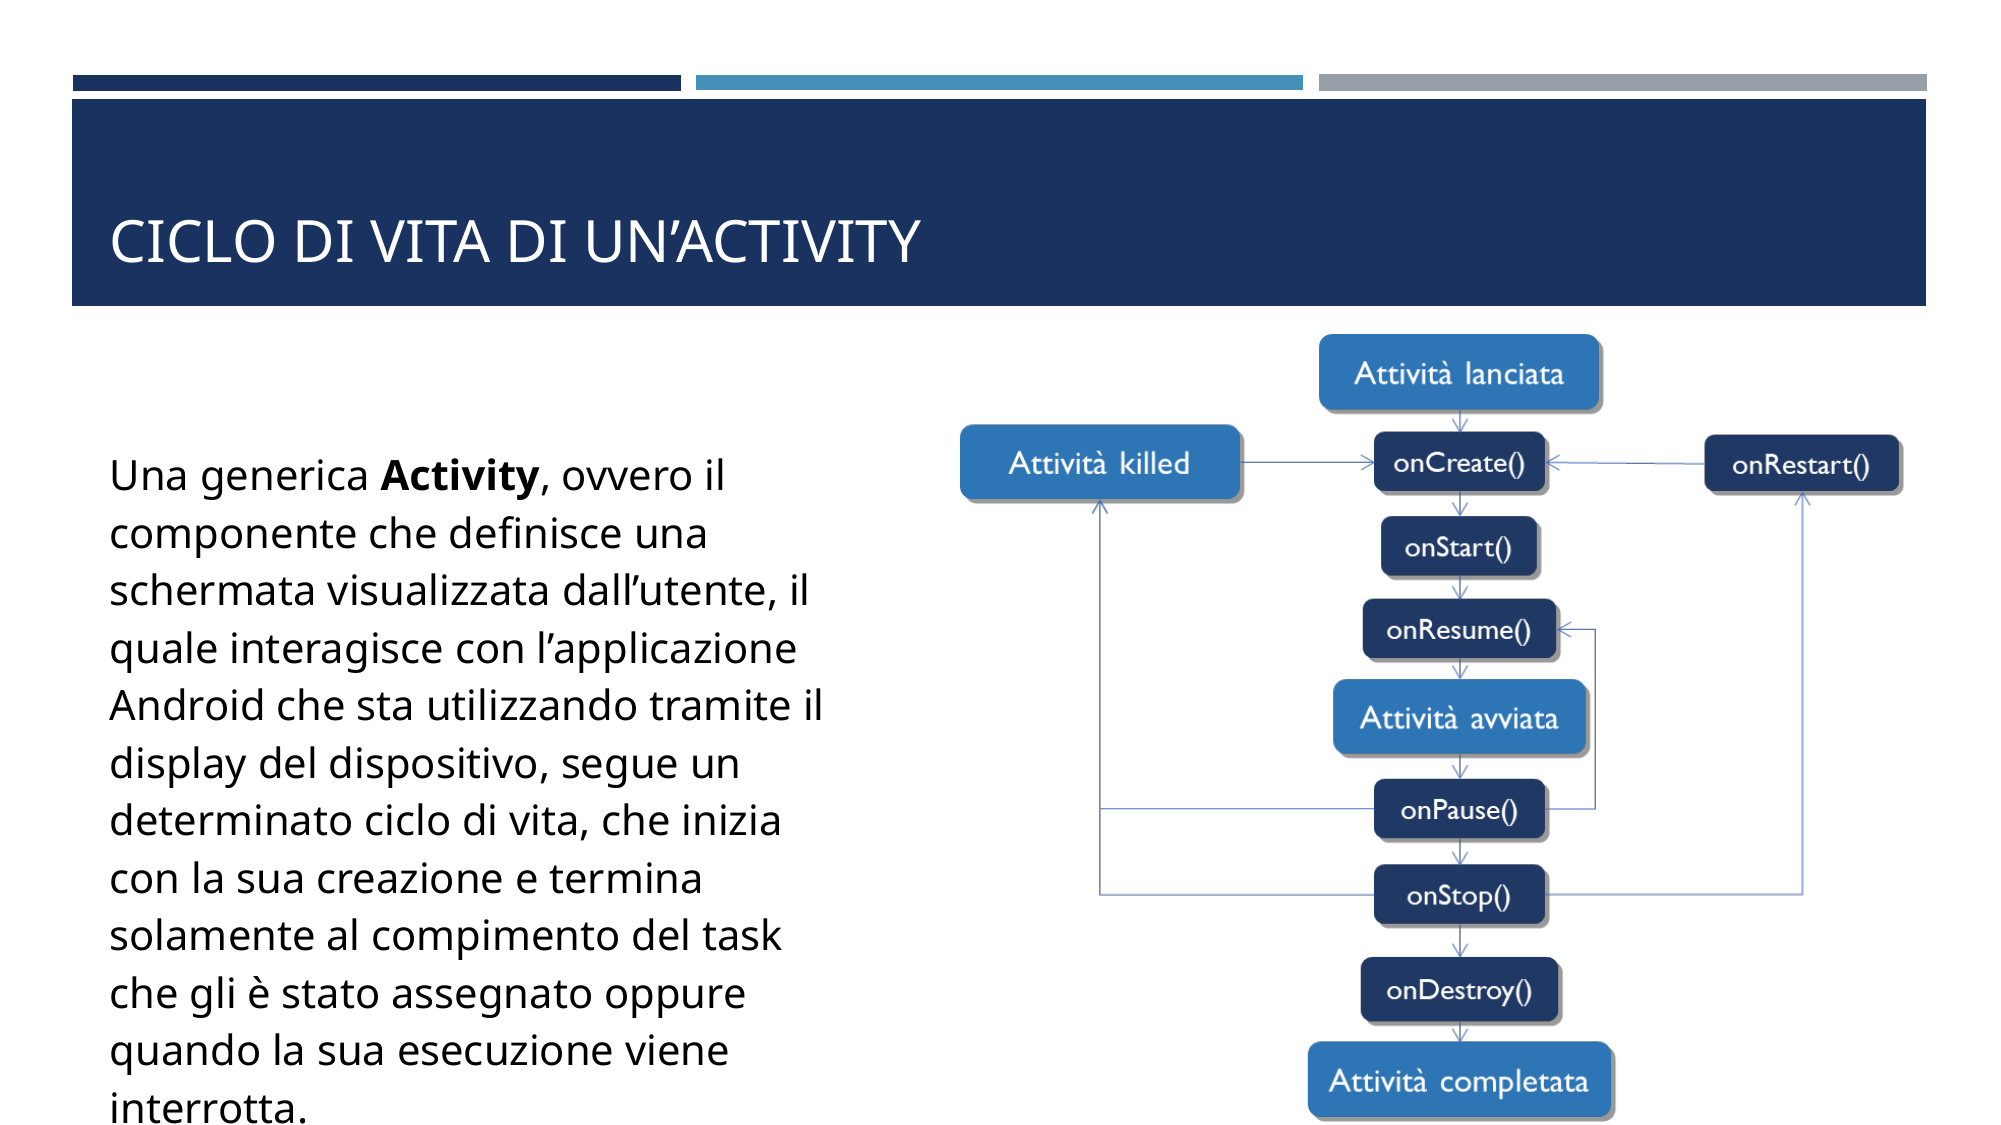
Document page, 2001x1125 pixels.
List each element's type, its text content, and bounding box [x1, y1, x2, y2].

picture [960, 334, 1904, 1125]
title Ciclo di vita di un’activity [94, 119, 1904, 282]
text_box Una generica Activity, ovvero il componente che definisce una schermata visualizzata dall’utente, il quale interagisce con l’applicazione Android che sta utilizzando tramite il display del dispositivo, segue un determinato ciclo di vita, che inizia con la sua creazione e termina solamente al compimento del task che gli è stato assegnato oppure quando la sua esecuzione viene interrotta. [94, 433, 865, 1026]
